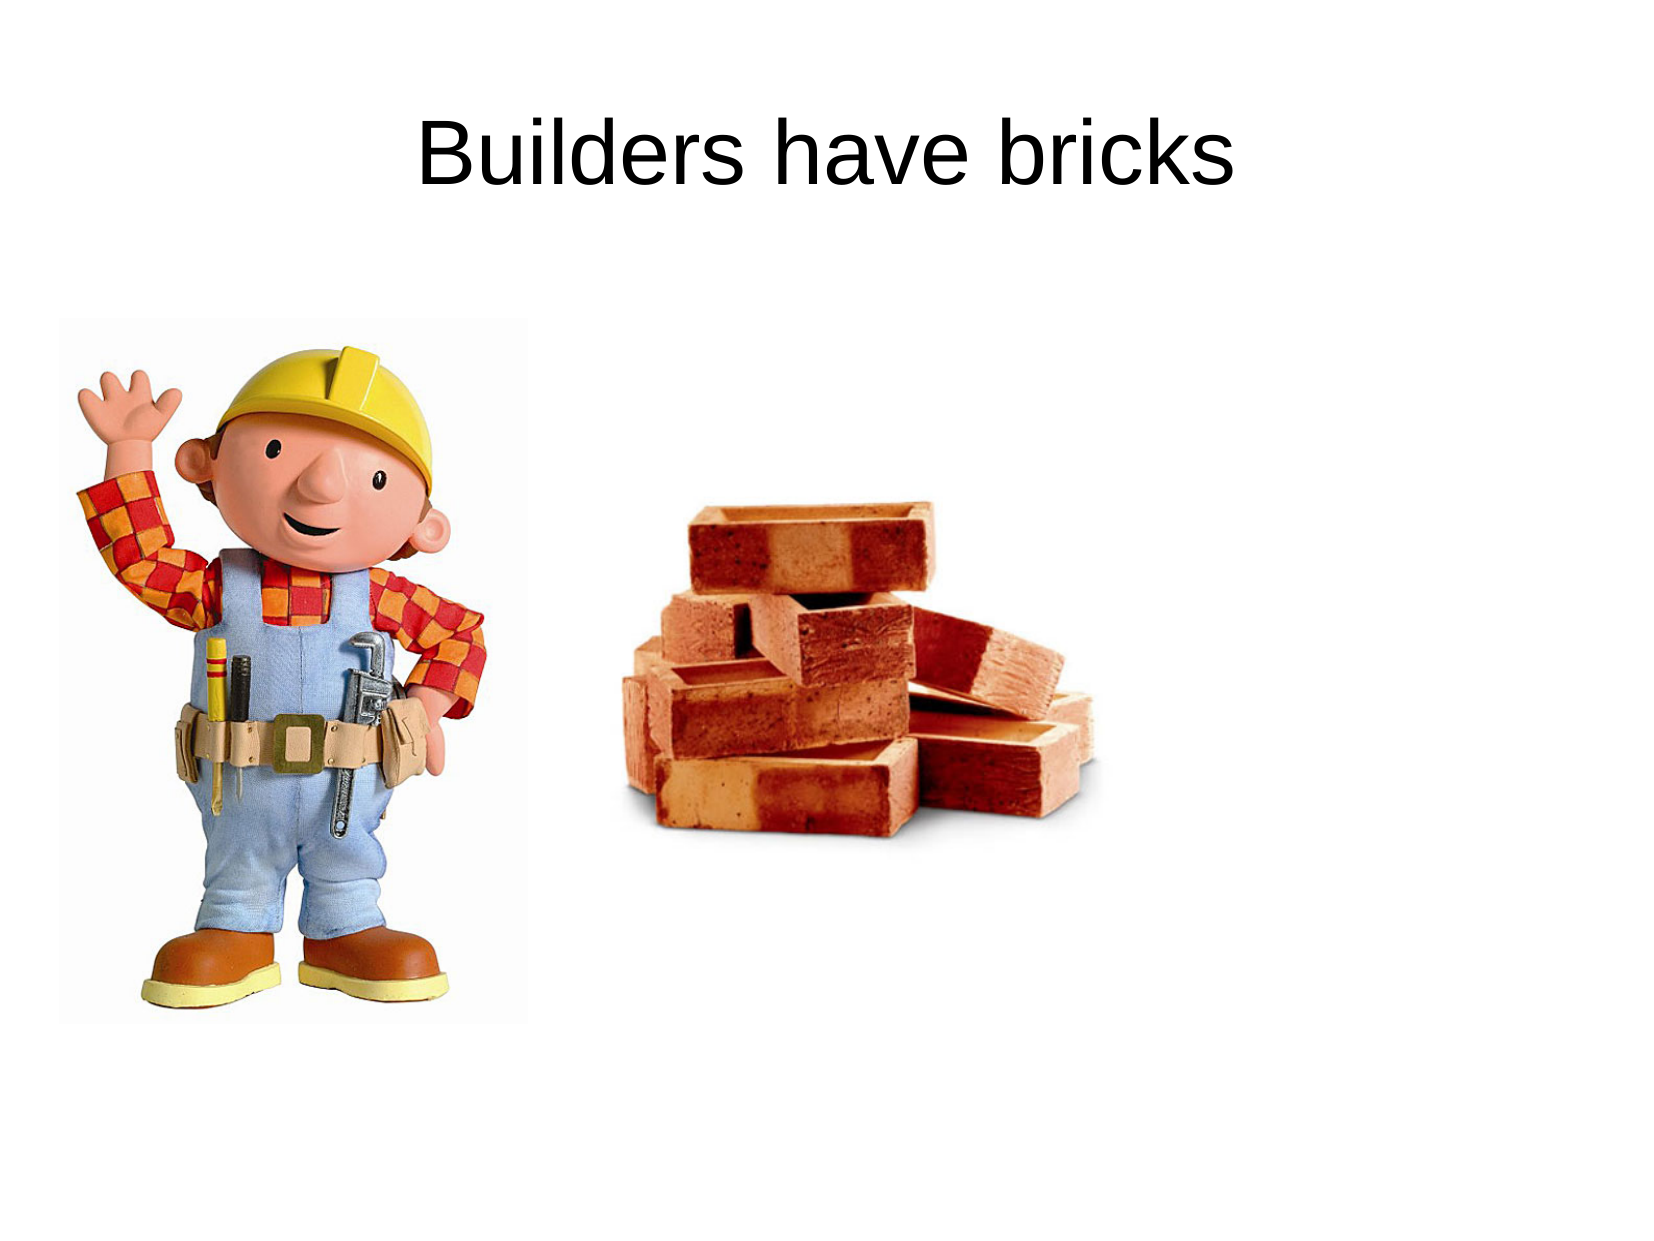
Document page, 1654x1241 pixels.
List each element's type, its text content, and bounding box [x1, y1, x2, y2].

title Builders have bricks [82, 49, 1571, 257]
picture [59, 318, 528, 1024]
picture [590, 445, 1123, 898]
